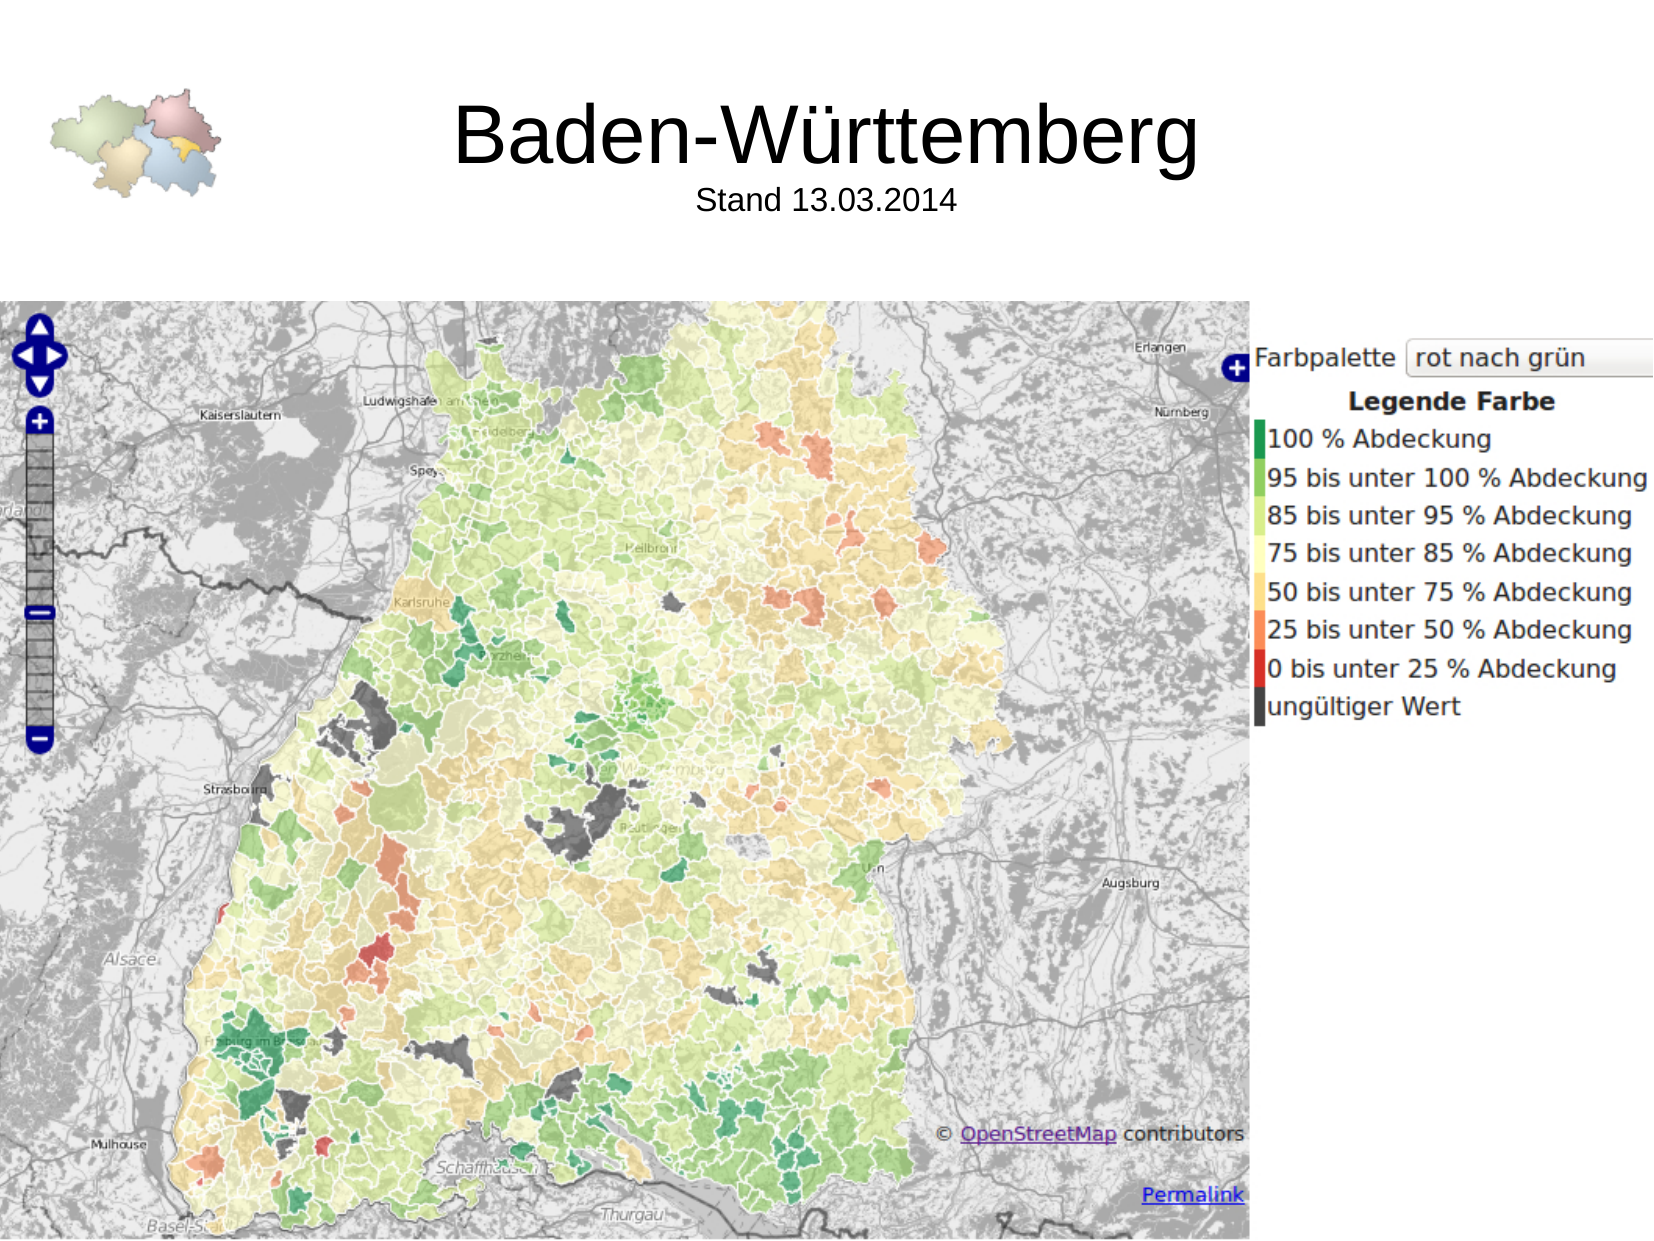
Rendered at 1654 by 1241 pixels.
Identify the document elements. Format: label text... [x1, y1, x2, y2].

picture [0, 301, 1653, 1241]
title Baden-Württemberg Stand 13.03.2014 [82, 49, 1571, 257]
picture [11, 68, 250, 225]
